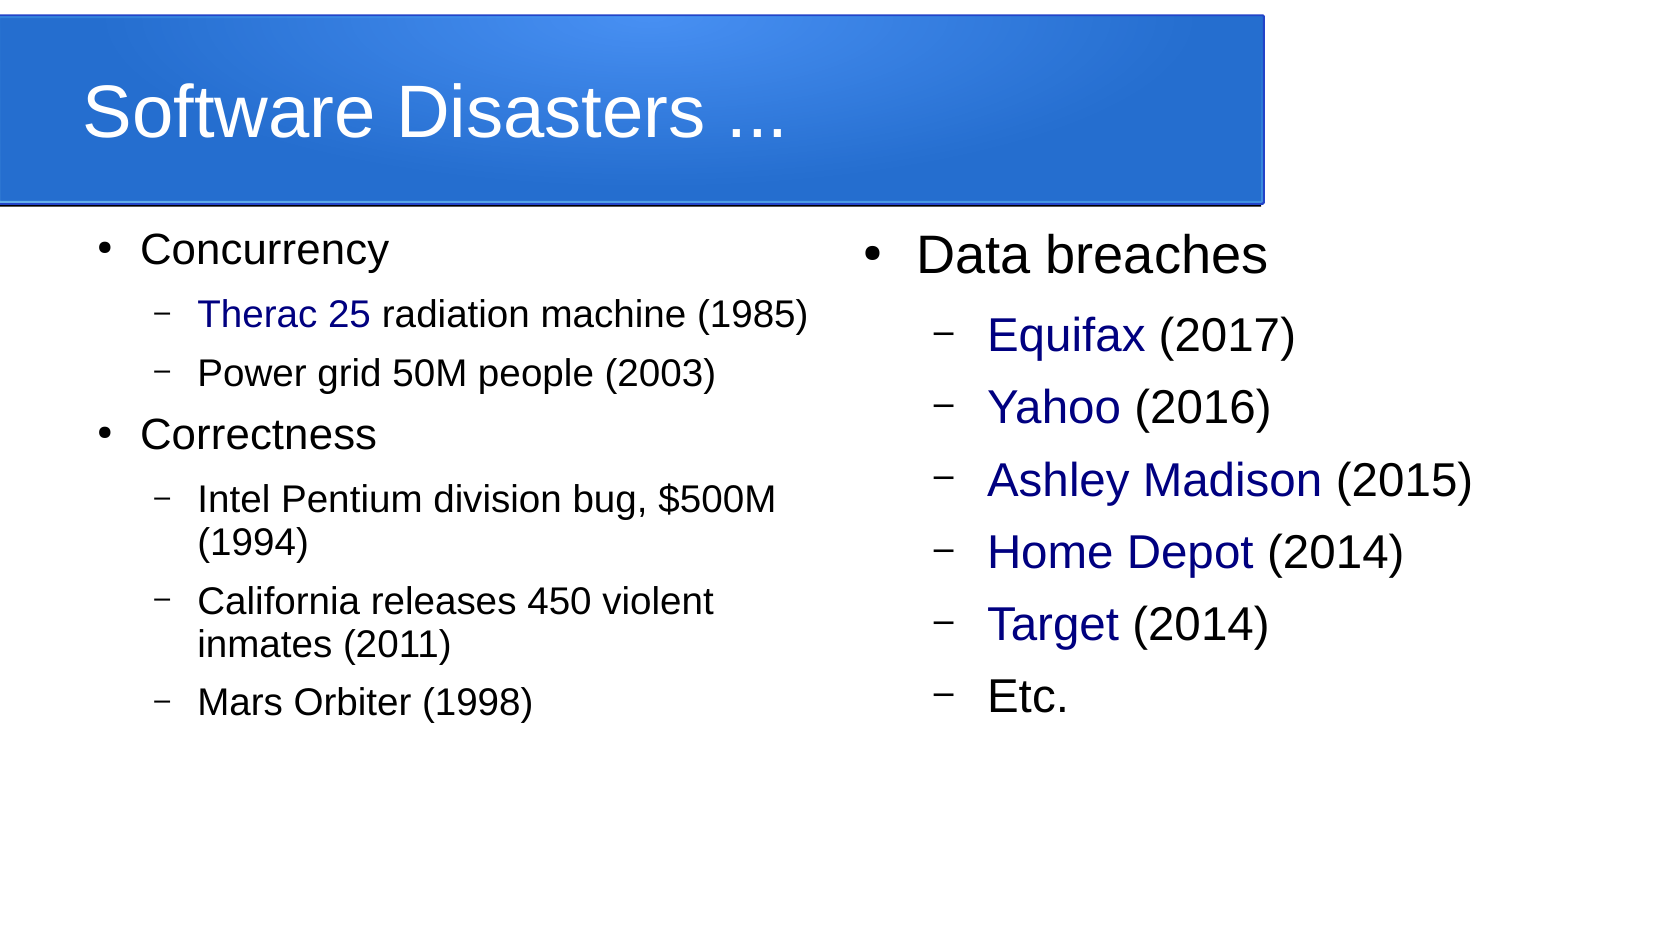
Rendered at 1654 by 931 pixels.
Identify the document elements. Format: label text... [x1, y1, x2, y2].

list Concurrency Therac 25 radiation machine (1985) Power grid 50M people (2003) Correctness Intel Pentium division bug, $500M (1994) California releases 450 violent inmates (2011) Mars Orbiter (1998) [82, 224, 809, 764]
list Data breaches Equifax (2017) Yahoo (2016) Ashley Madison (2015) Home Depot (2014) Target (2014) Etc. [845, 224, 1572, 764]
title Software Disasters ... [82, 35, 1235, 189]
